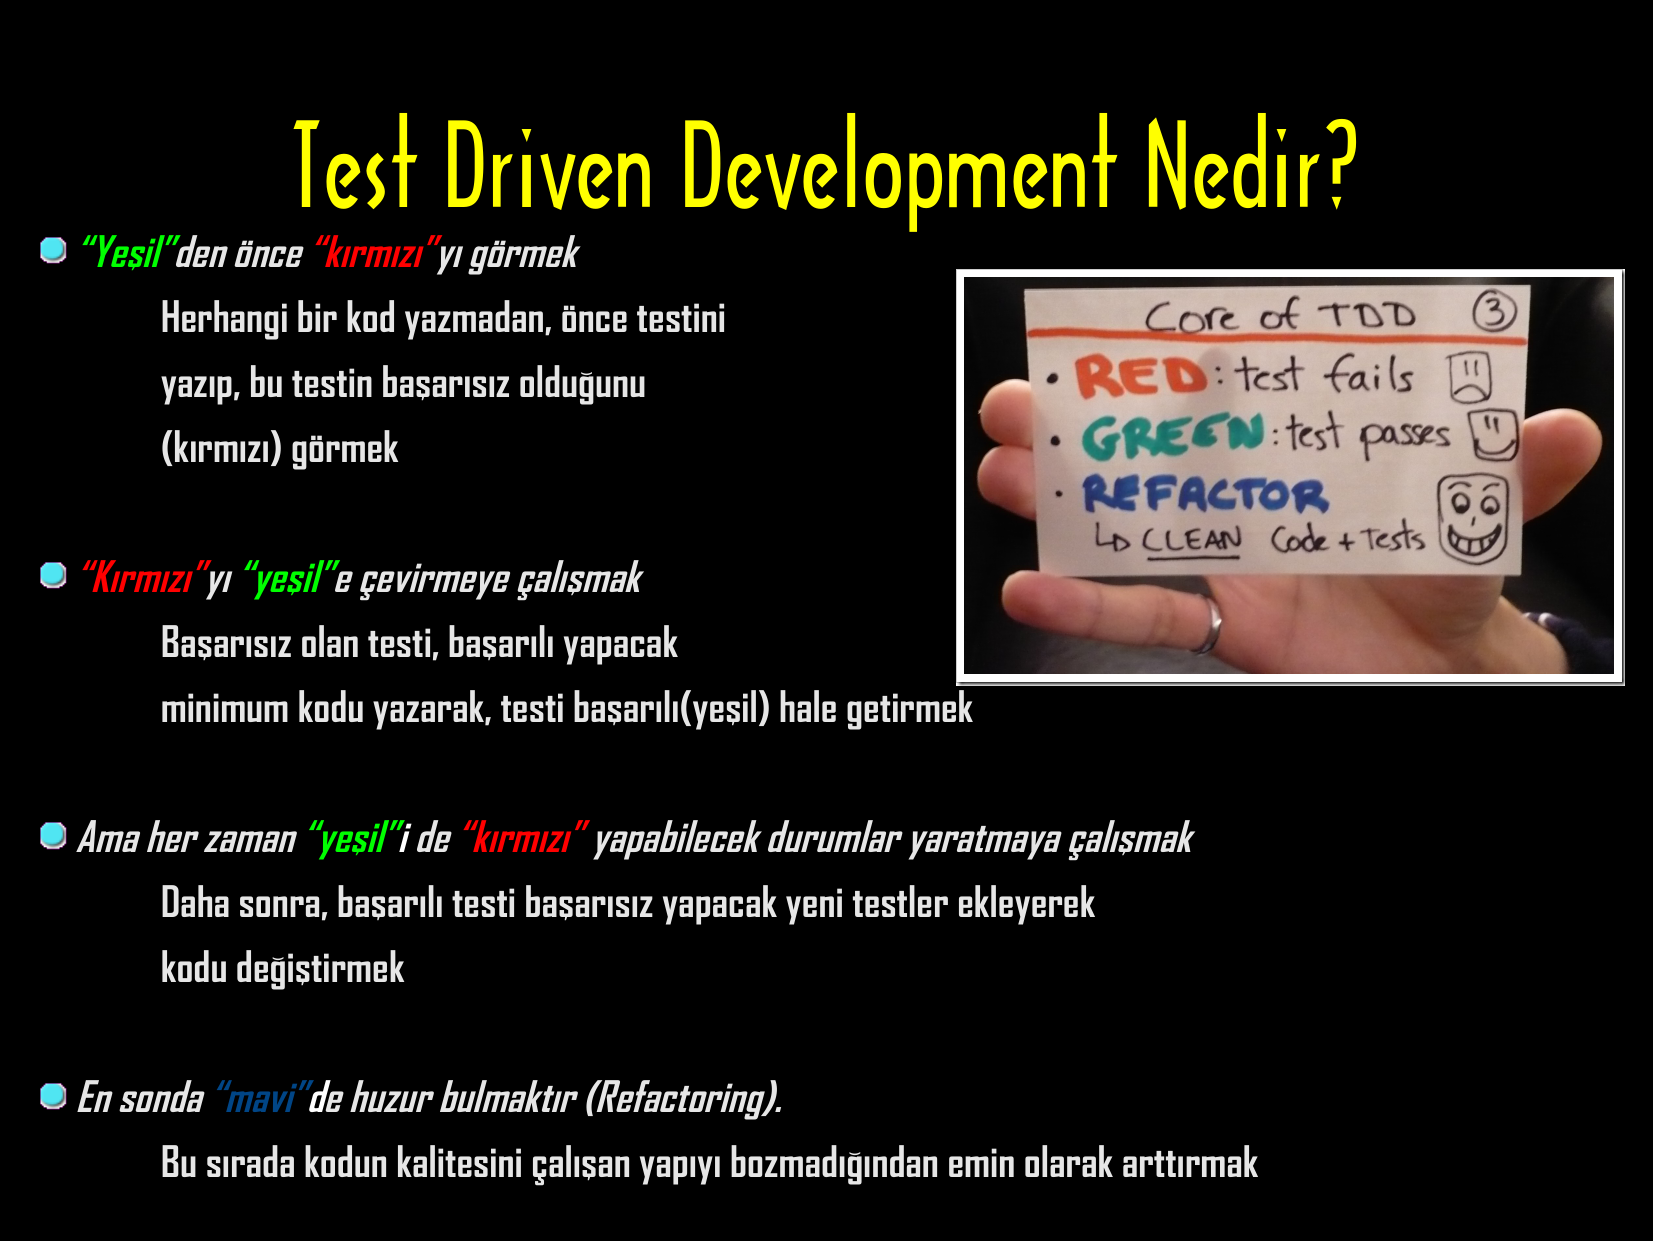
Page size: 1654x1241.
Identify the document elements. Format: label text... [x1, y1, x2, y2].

text_box Test Driven Development Nedir? [275, 105, 1378, 243]
text_box “Yeşil”den önce “kırmızı”yı görmek Herhangi bir kod yazmadan, önce testini yazıp, bu testin başarısız olduğunu (kırmızı) görmek “Kırmızı”yı “yeşil”e çevirmeye çalışmak Başarısız olan testi, başarılı yapacak minimum kodu yazarak, testi başarılı(yeşil) hale getirmek Ama her zaman “yeşil”i de “kırmızı” yapabilecek durumlar yaratmaya çalışmak Daha sonra, başarılı testi başarısız yapacak yeni testler ekleyerek kodu değiştirmek En sonda “mavi”de huzur bulmaktır (Refactoring). Bu sırada kodun kalitesini çalışan yapıyı bozmadığından emin olarak arttırmak [24, 153, 1295, 1199]
picture [956, 269, 1625, 686]
